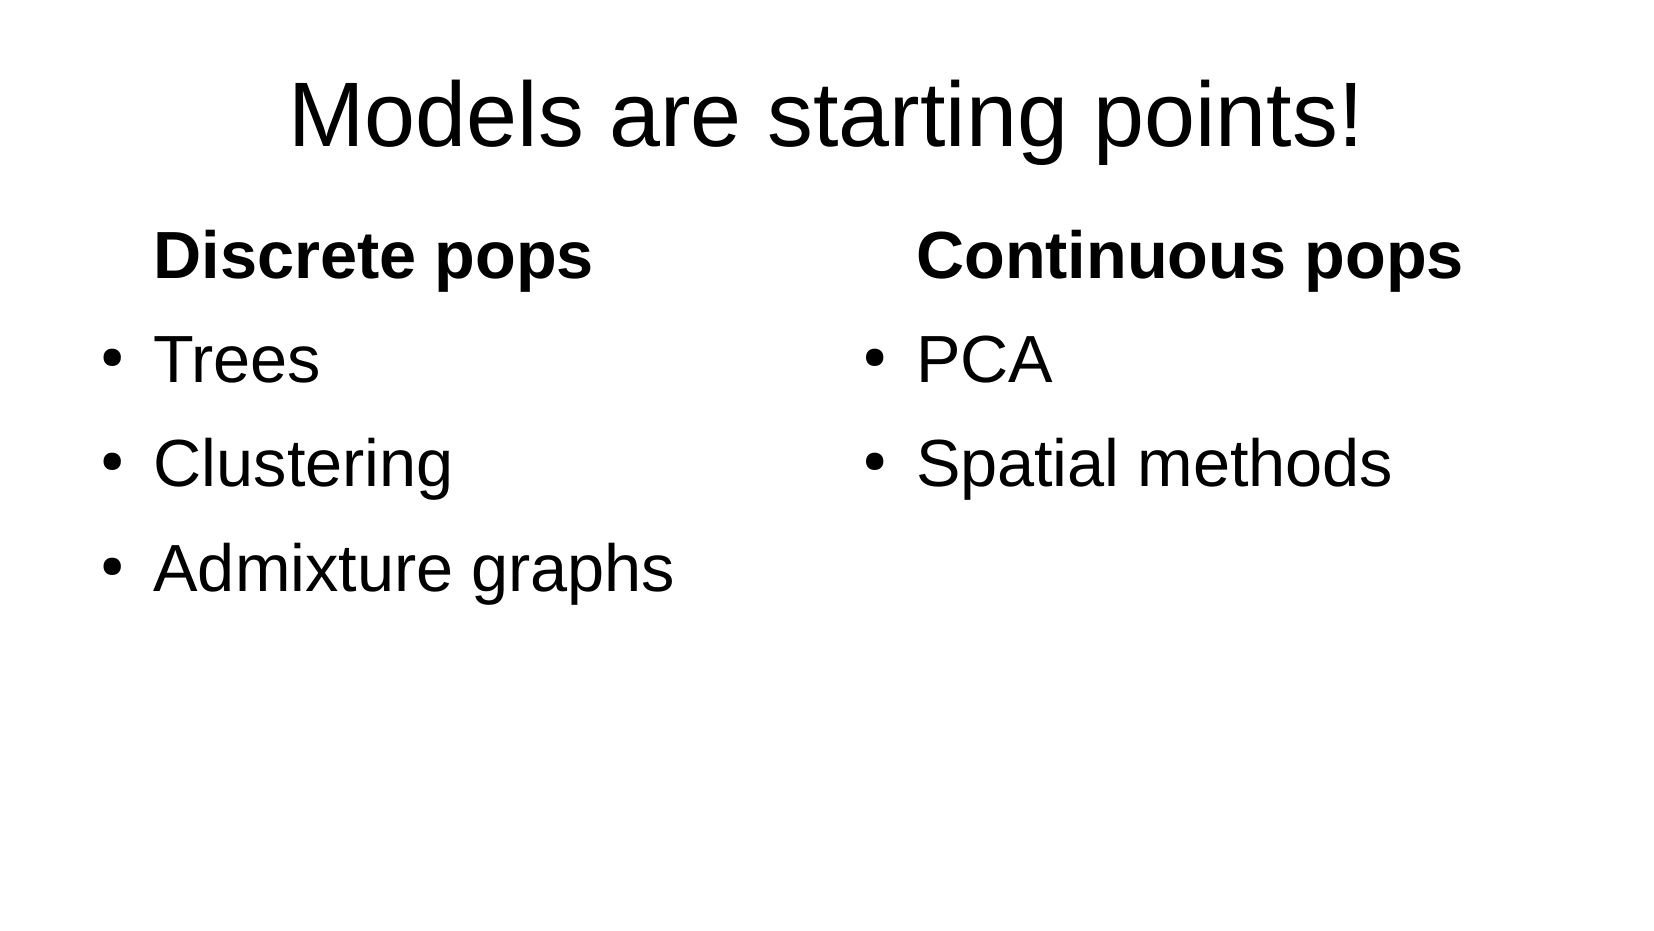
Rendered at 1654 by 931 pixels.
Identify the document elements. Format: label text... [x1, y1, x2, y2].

title Models are starting points! [82, 37, 1571, 193]
list Discrete pops Trees Clustering Admixture graphs [82, 217, 809, 758]
list Continuous pops PCA Spatial methods [845, 217, 1572, 758]
